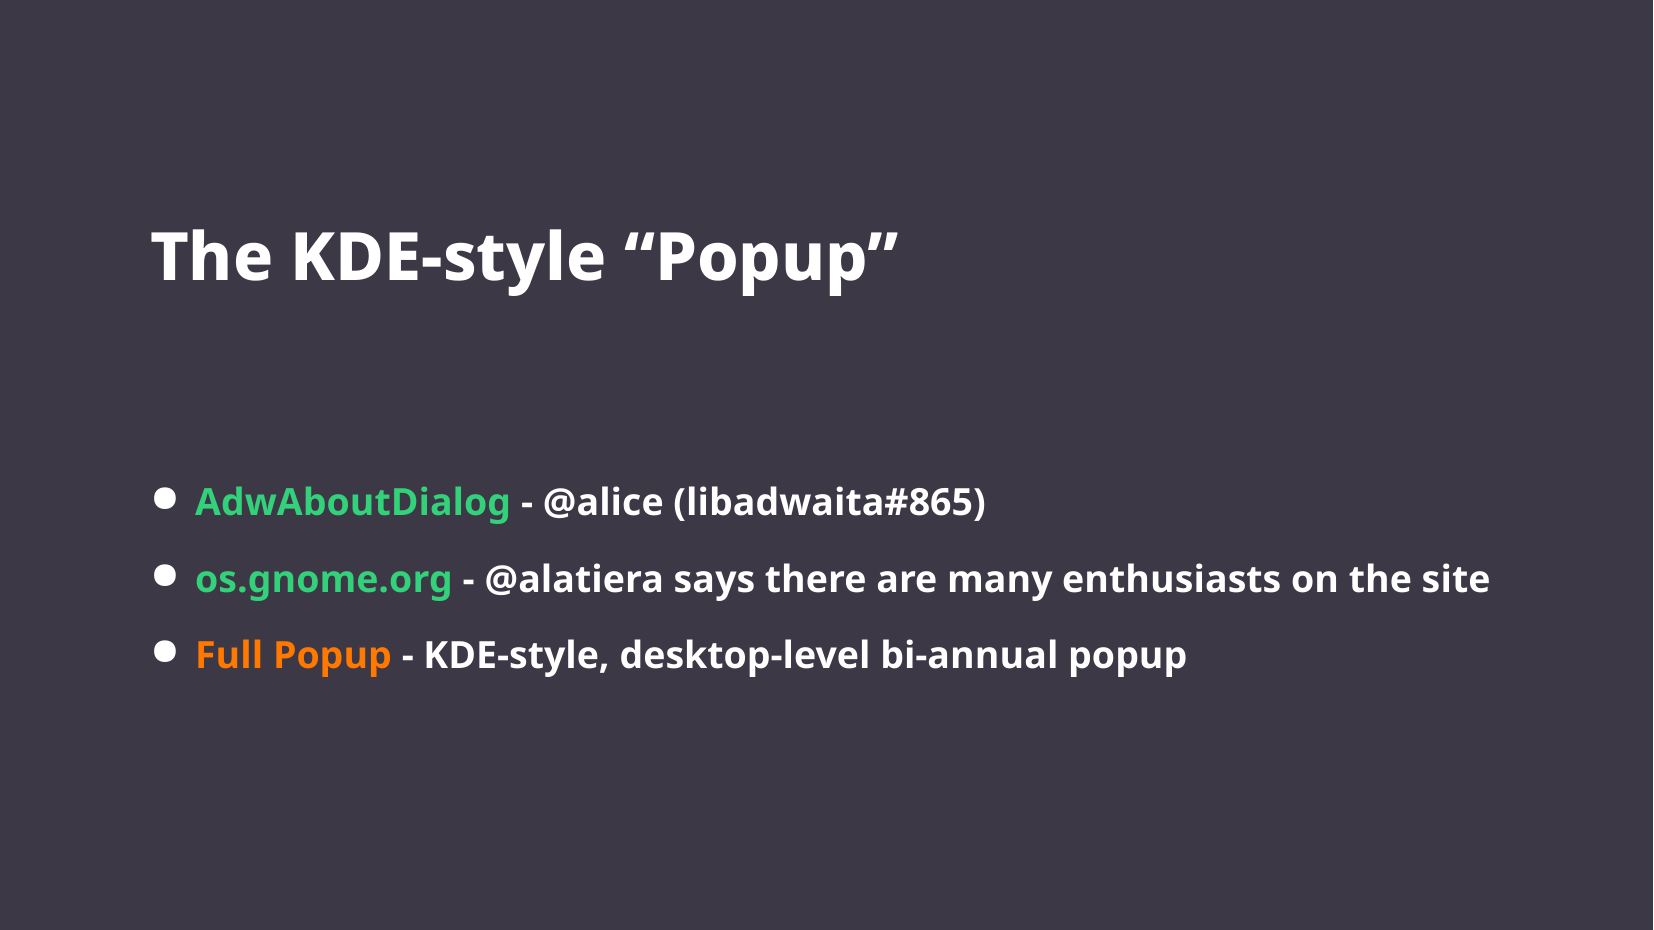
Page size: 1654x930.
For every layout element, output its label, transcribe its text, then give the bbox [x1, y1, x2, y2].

title The KDE-style “Popup” [150, 138, 1426, 301]
text_box AdwAboutDialog - @alice (libadwaita#865) os.gnome.org - @alatiera says there are many enthusiasts on the site Full Popup - KDE-style, desktop-level bi-annual popup [150, 449, 1500, 804]
